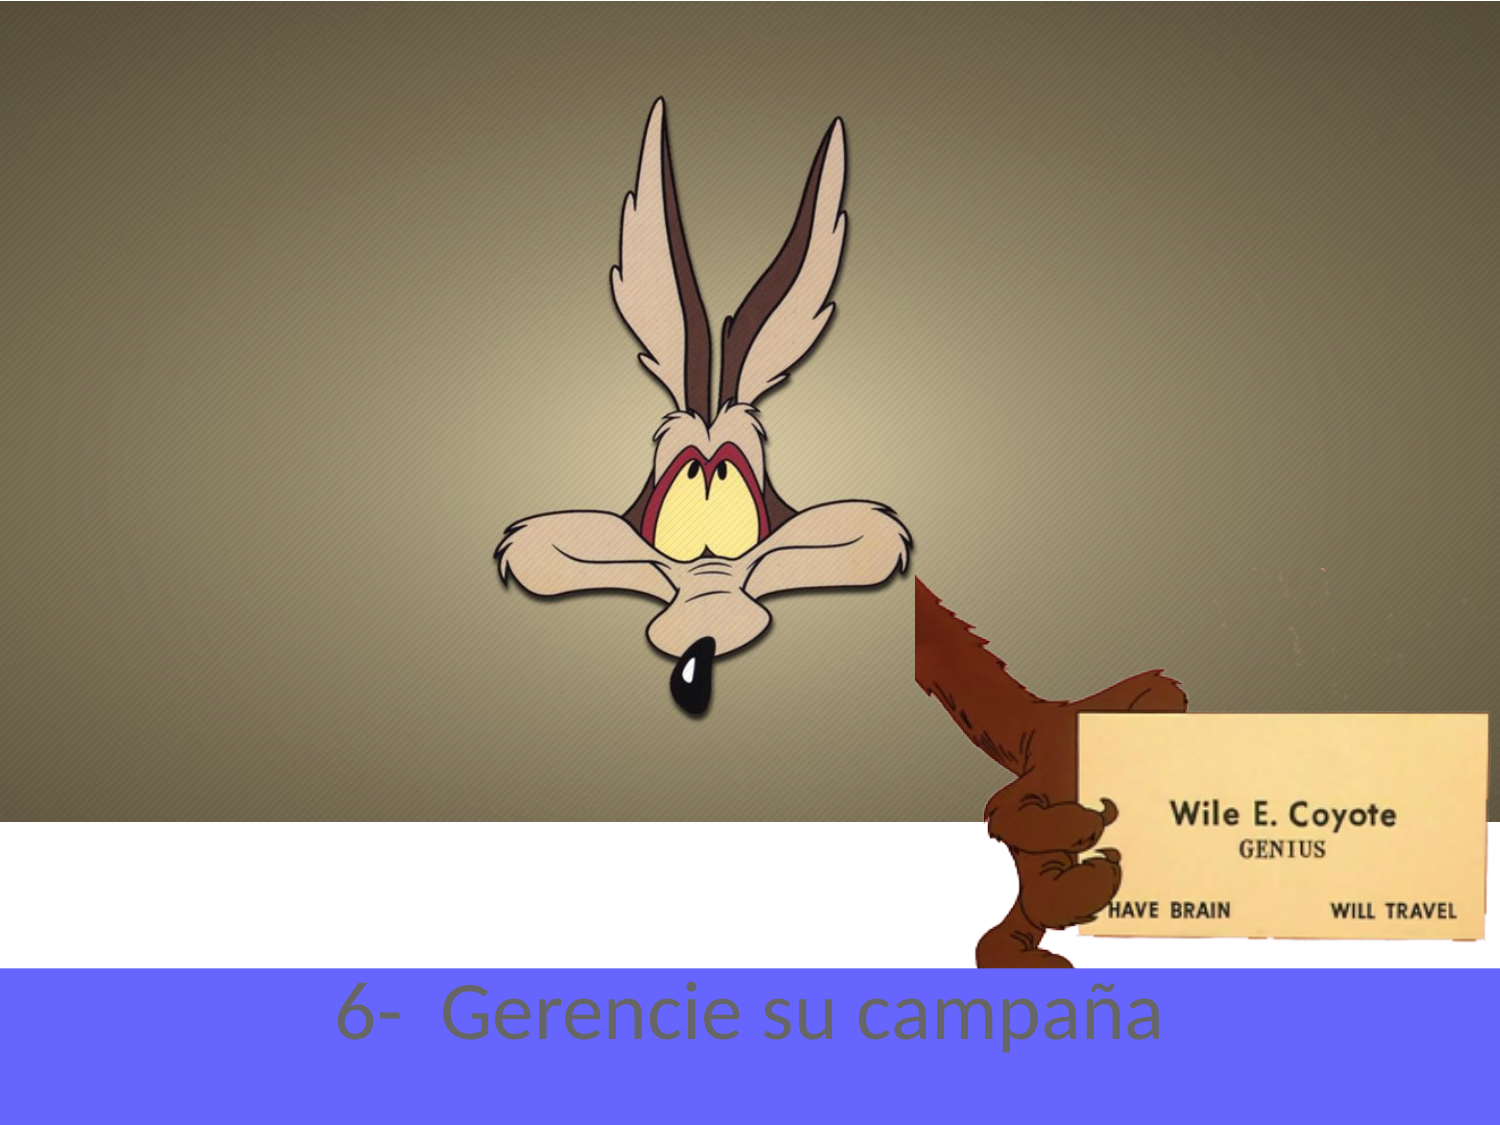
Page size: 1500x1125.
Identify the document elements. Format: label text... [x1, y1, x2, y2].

picture [0, 1, 1500, 968]
text_box 6- Gerencie su campaña [0, 968, 1500, 1125]
